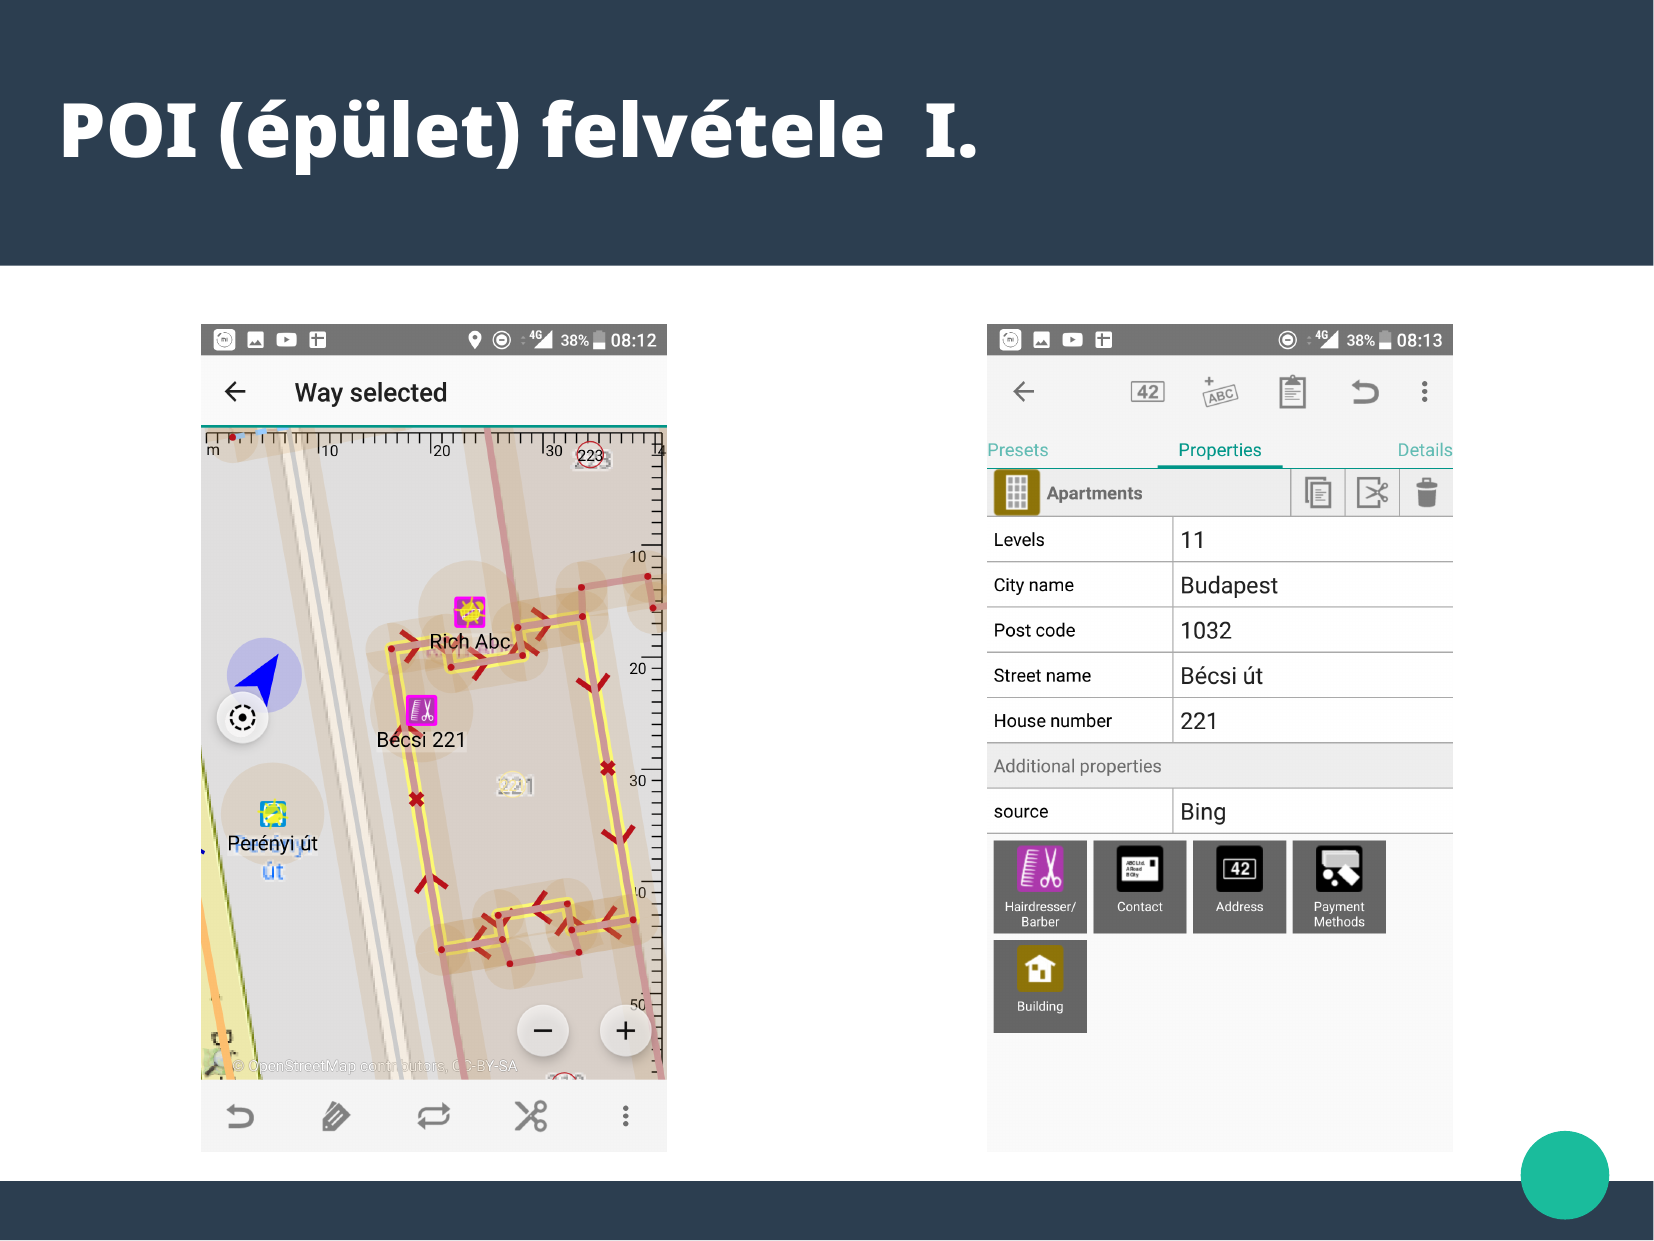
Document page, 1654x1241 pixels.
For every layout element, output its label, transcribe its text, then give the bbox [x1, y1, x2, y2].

picture [201, 324, 667, 1152]
title POI (épület) felvétele I. [59, 49, 1595, 207]
picture [987, 324, 1453, 1152]
